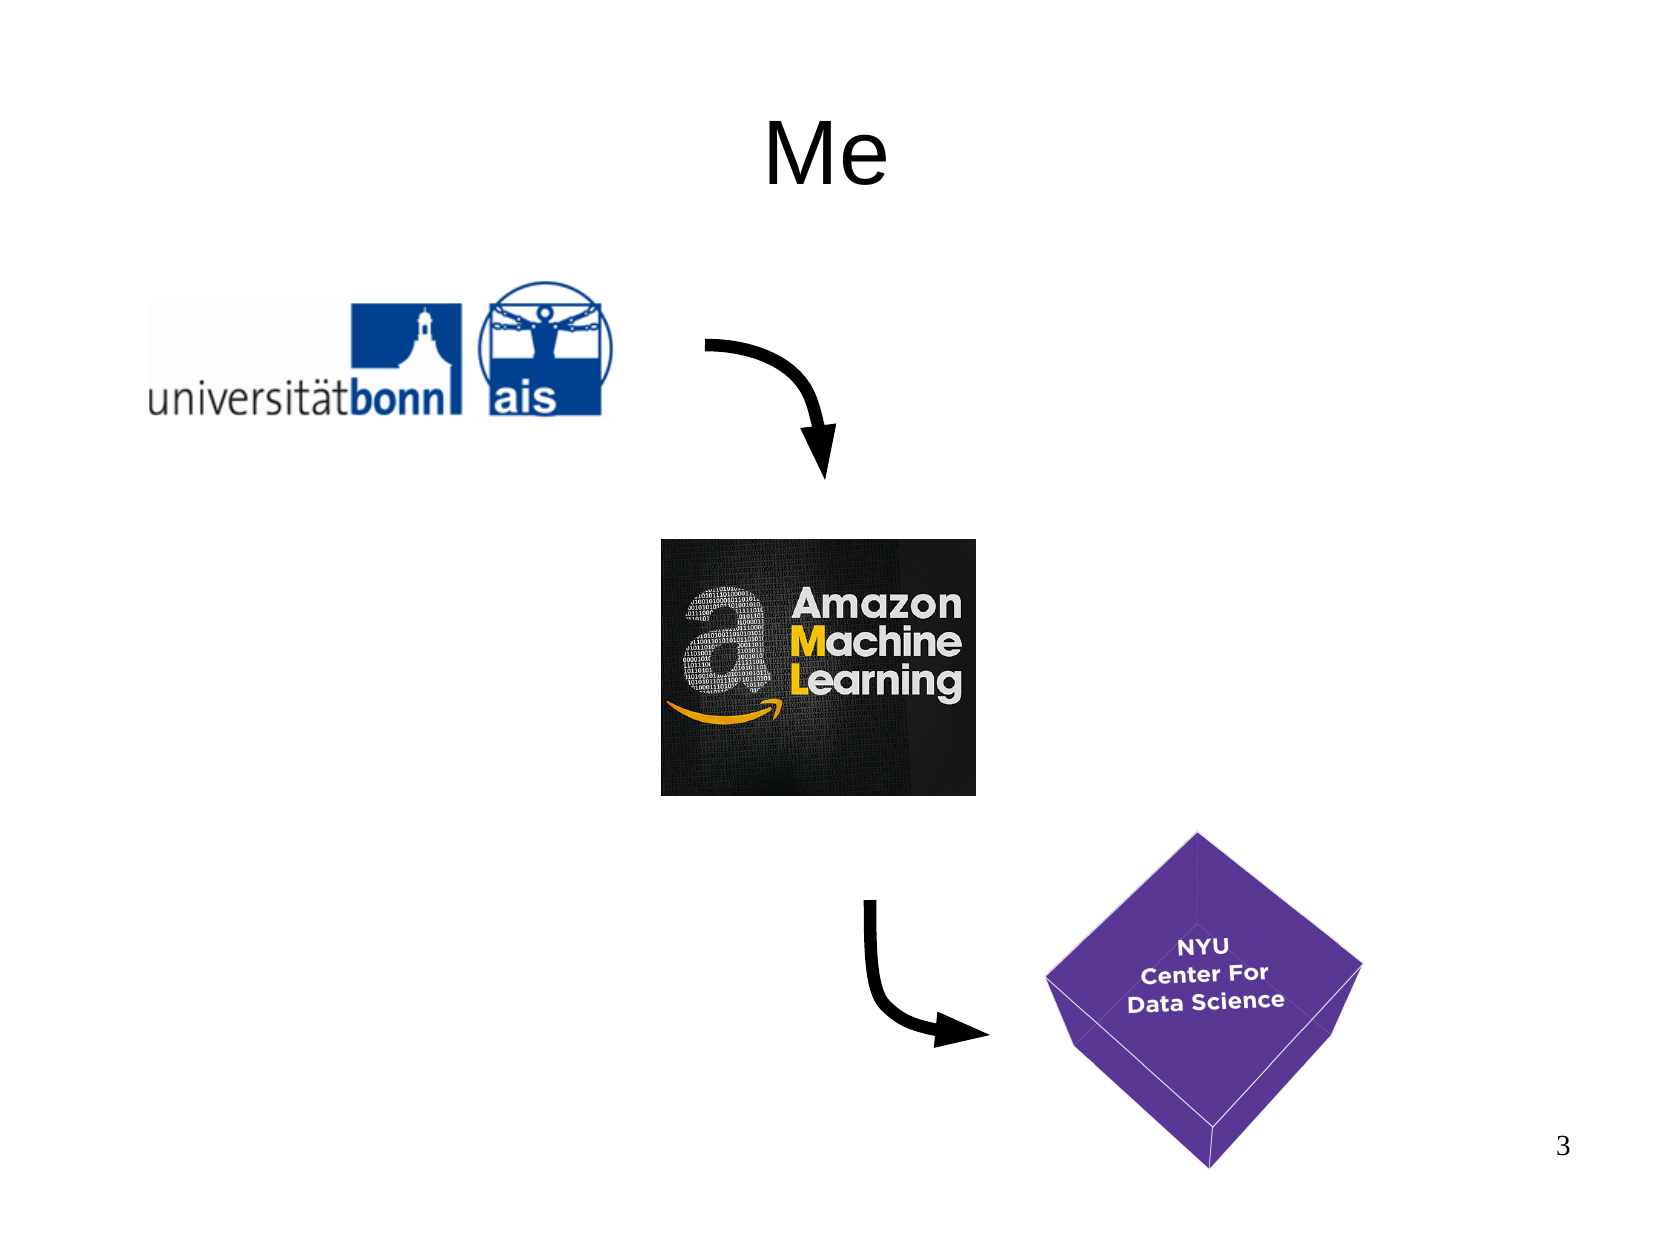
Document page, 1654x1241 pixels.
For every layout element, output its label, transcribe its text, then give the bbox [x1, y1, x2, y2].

title Me [82, 49, 1571, 257]
picture [149, 280, 616, 421]
picture [875, 824, 1516, 1186]
picture [661, 539, 976, 797]
